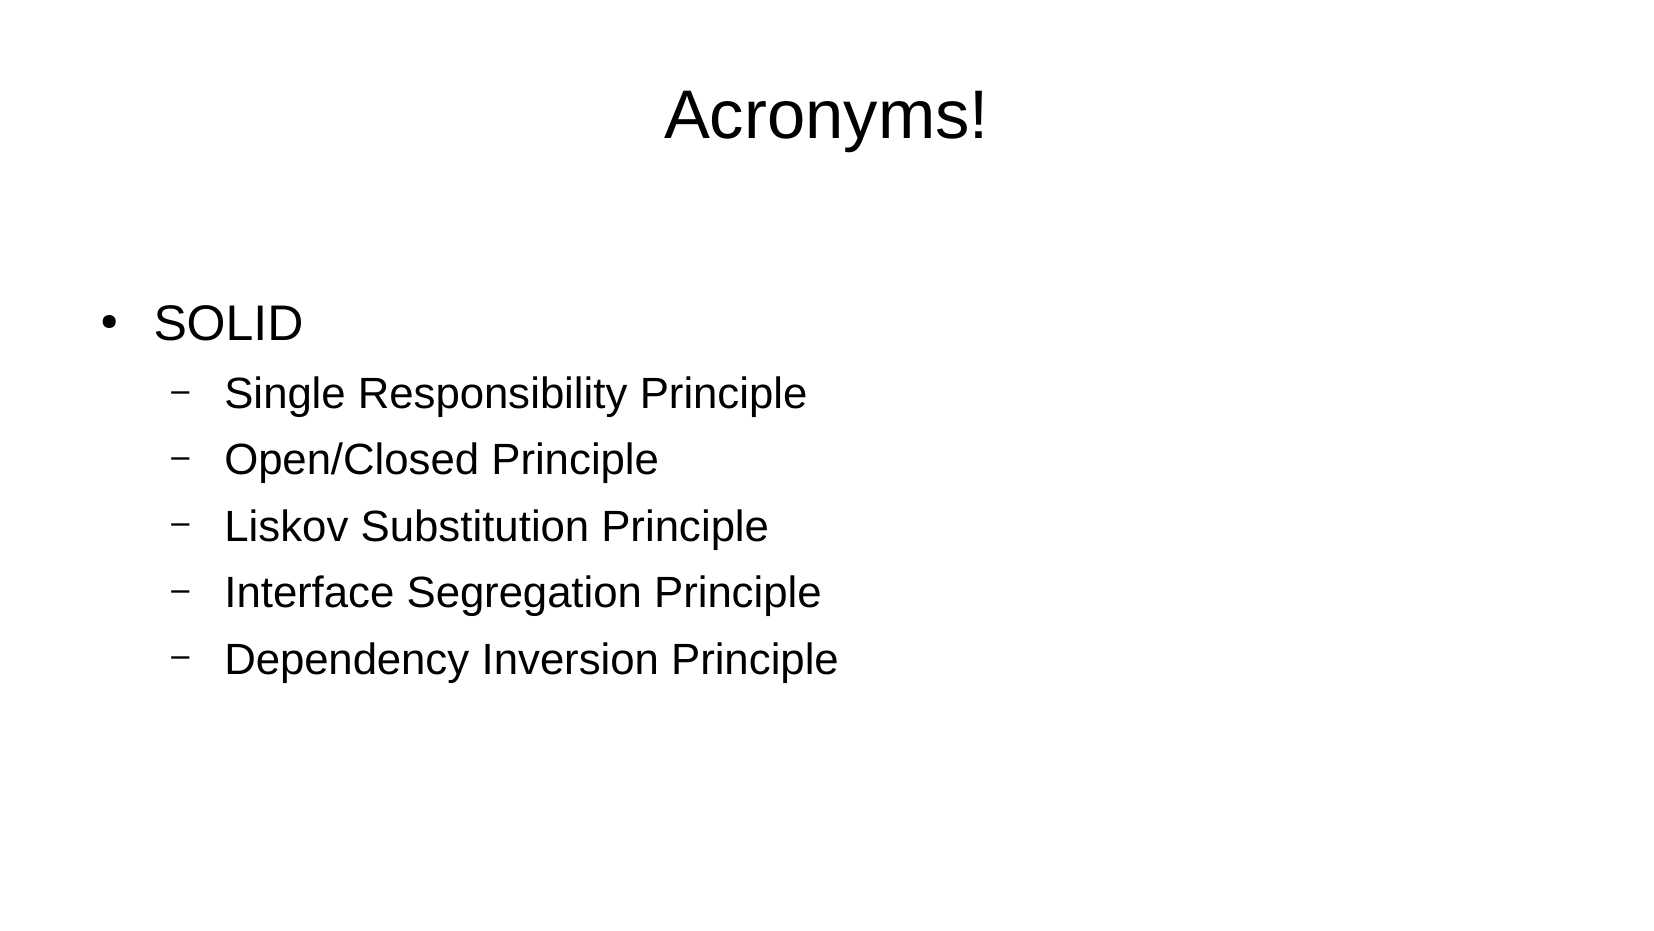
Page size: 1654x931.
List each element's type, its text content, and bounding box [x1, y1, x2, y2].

title Acronyms! [82, 37, 1571, 193]
list SOLID Single Responsibility Principle Open/Closed Principle Liskov Substitution Principle Interface Segregation Principle Dependency Inversion Principle [82, 217, 1571, 758]
